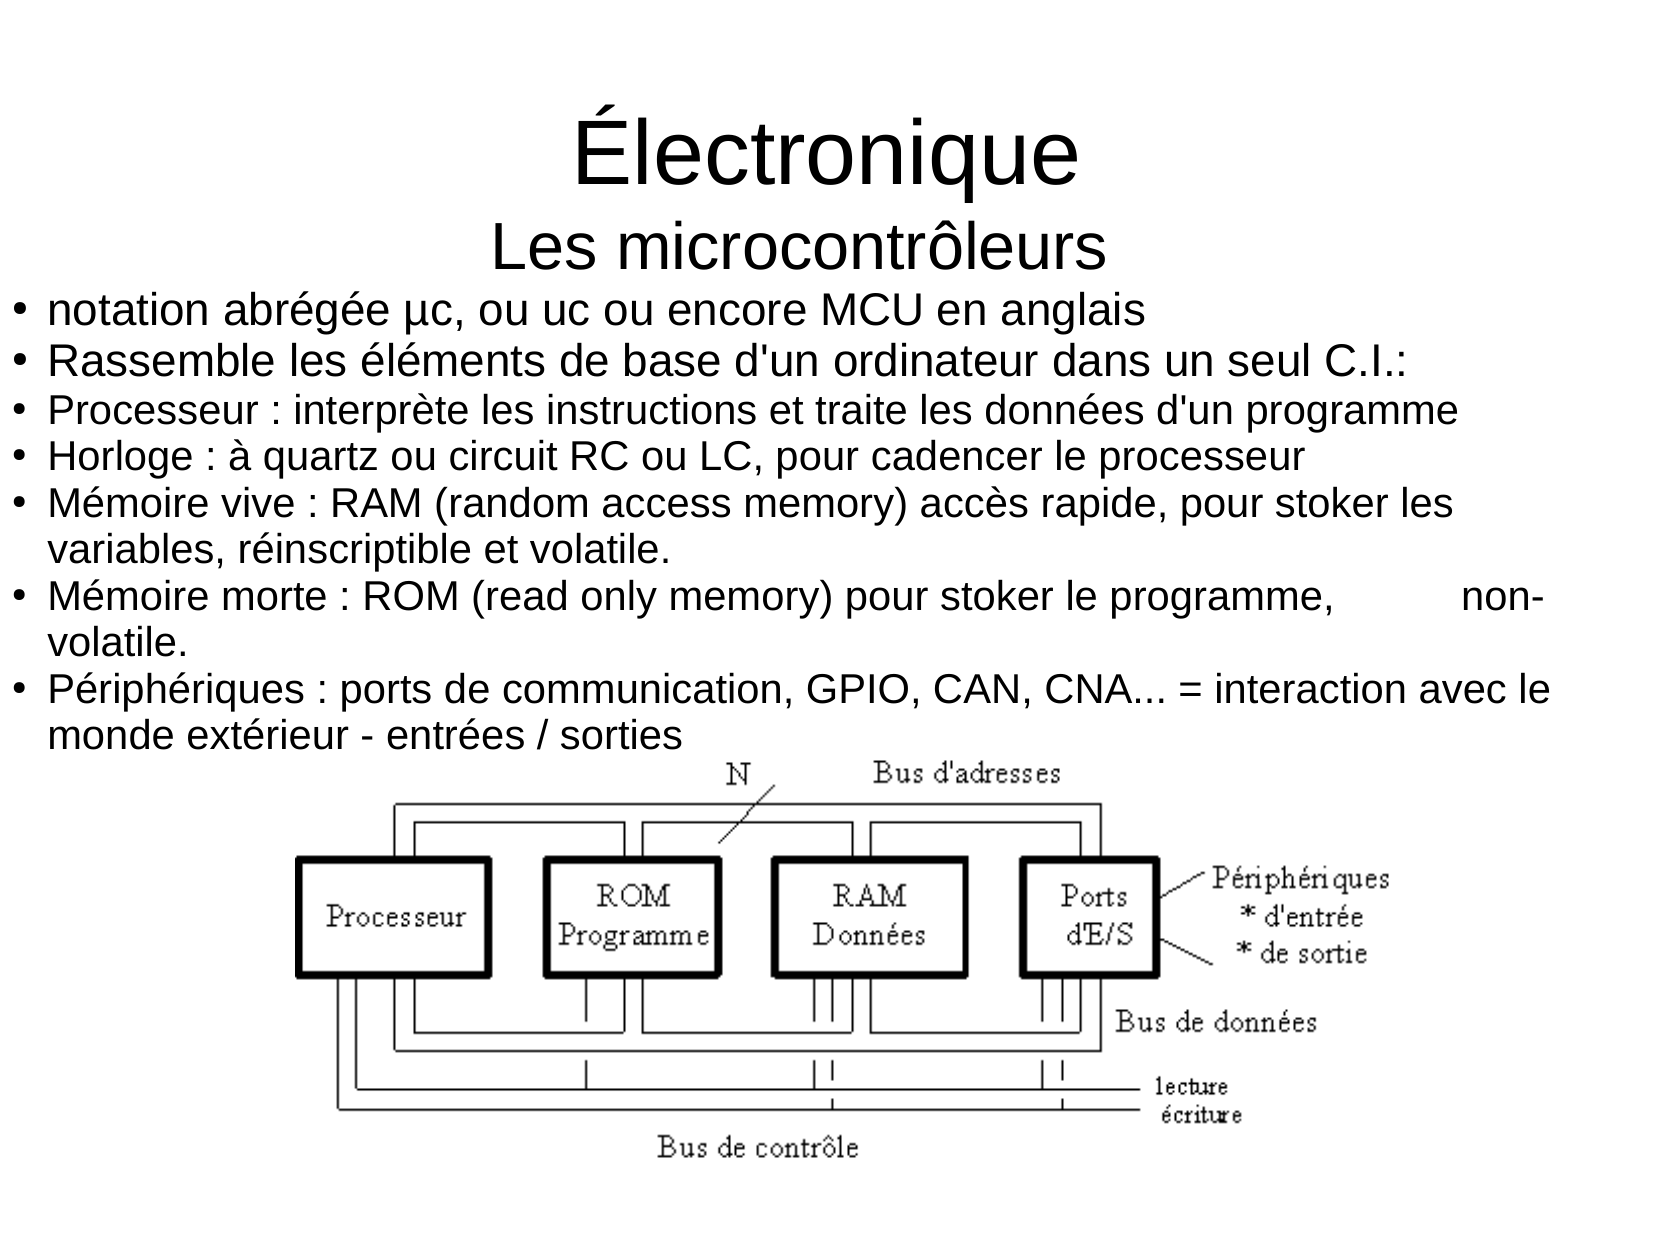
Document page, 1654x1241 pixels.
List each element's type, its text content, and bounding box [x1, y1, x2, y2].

picture [295, 755, 1397, 1170]
subtitle Les microcontrôleurs notation abrégée µc, ou uc ou encore MCU en anglais Rassemble les éléments de base d'un ordinateur dans un seul C.I.: Processeur : interprète les instructions et traite les données d'un programme Horloge : à quartz ou circuit RC ou LC, pour cadencer le processeur Mémoire vive : RAM (random access memory) accès rapide, pour stoker les variables, réinscriptible et volatile. Mémoire morte : ROM (read only memory) pour stoker le programme, non-volatile. Périphériques : ports de communication, GPIO, CAN, CNA... = interaction avec le monde extérieur - entrées / sorties [11, 177, 1607, 996]
title Électronique [82, 49, 1571, 177]
